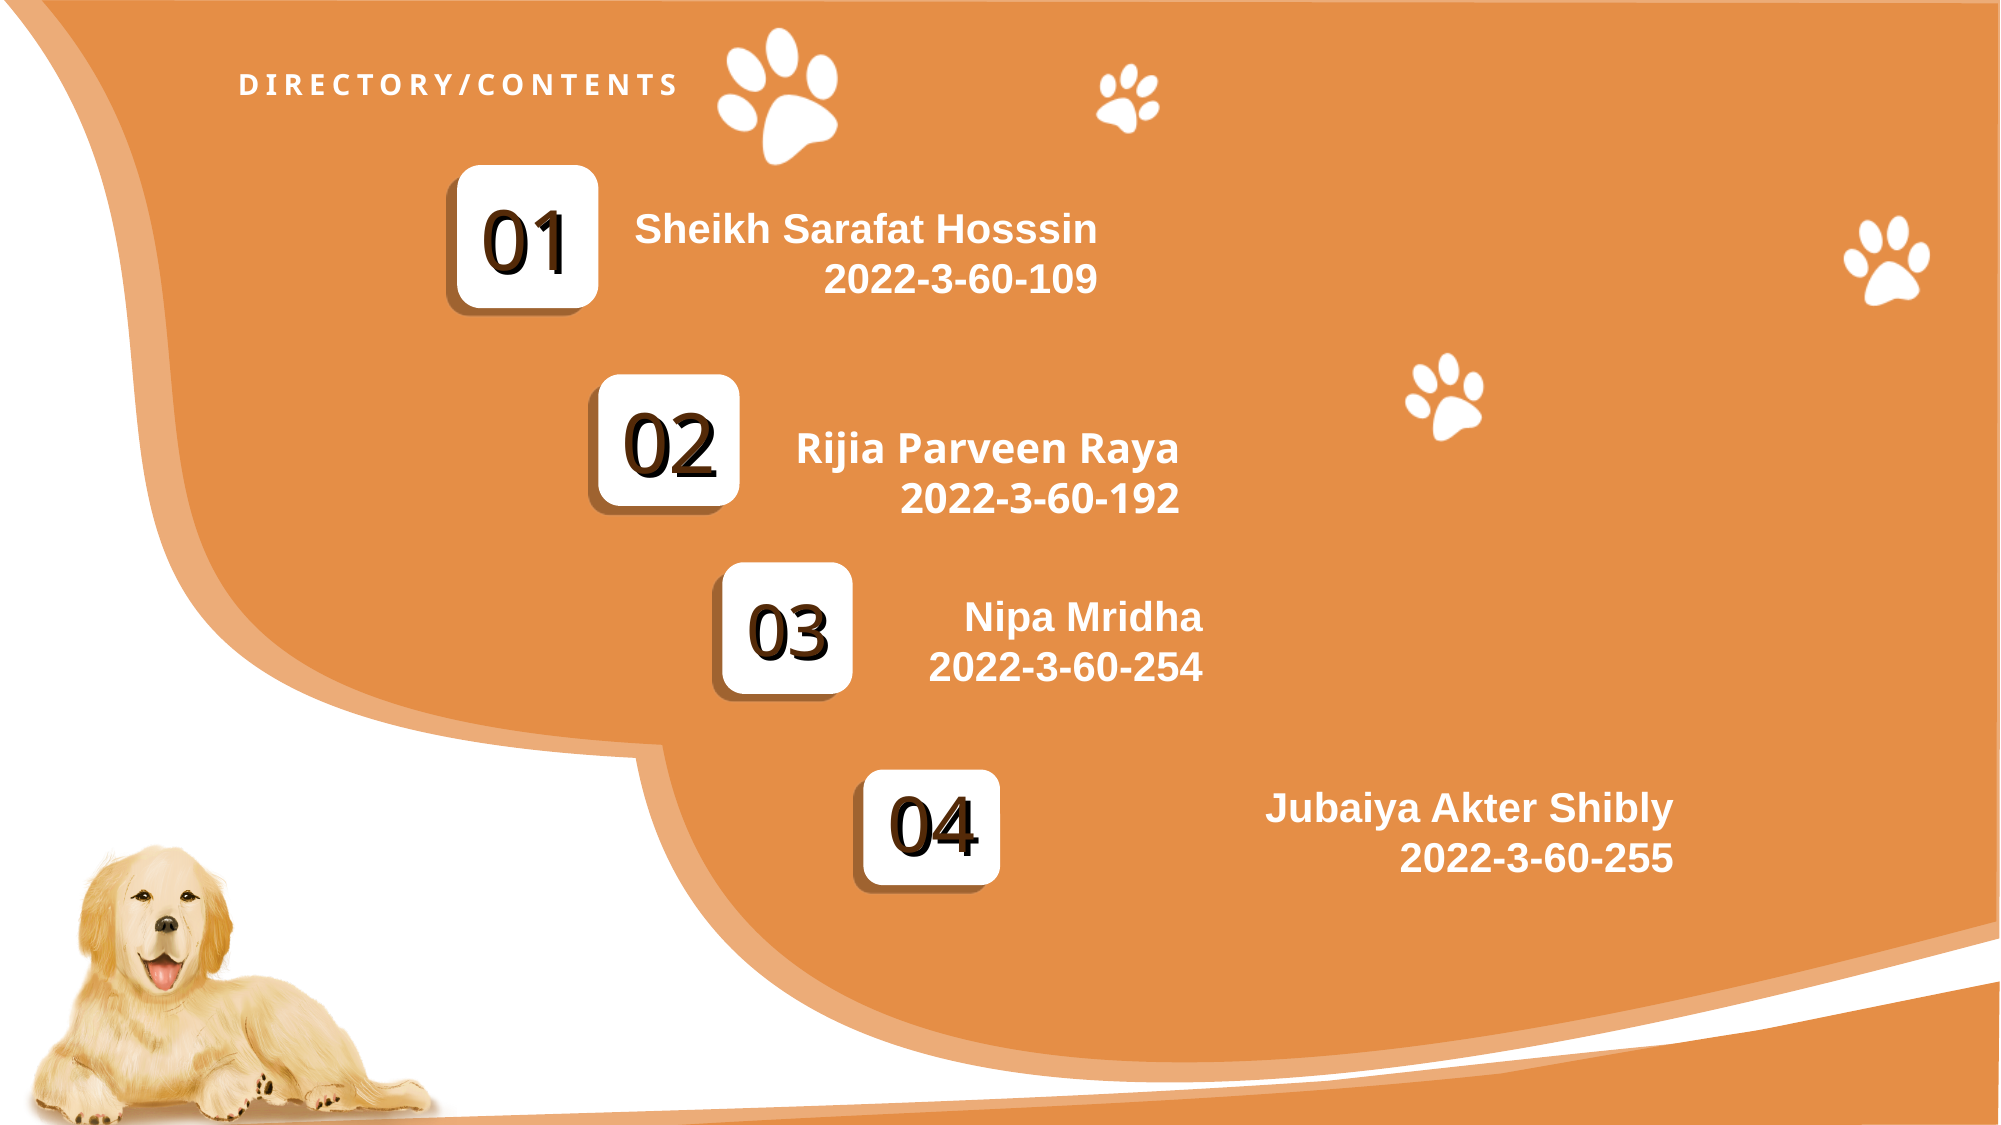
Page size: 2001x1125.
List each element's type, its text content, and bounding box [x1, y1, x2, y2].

picture [648, 0, 1948, 621]
text_box Directory/contents [150, 62, 764, 113]
text_box Nipa Mridha 2022-3-60-254 [913, 582, 1194, 685]
text_box Rijia Parveen Raya 2022-3-60-192 [780, 414, 1115, 506]
picture [1086, 269, 1090, 279]
text_box Jubaiya Akter Shibly 2022-3-60-255 [1250, 774, 1477, 844]
text_box [458, 981, 2000, 1125]
picture [1, 816, 458, 1125]
text_box 04 [863, 769, 1001, 886]
text_box 03 [722, 562, 853, 694]
text_box 01 [457, 165, 599, 309]
text_box Sheikh Sarafat Hosssin 2022-3-60-109 [619, 195, 1086, 311]
text_box [4, 0, 2000, 1083]
text_box 02 [598, 374, 740, 506]
